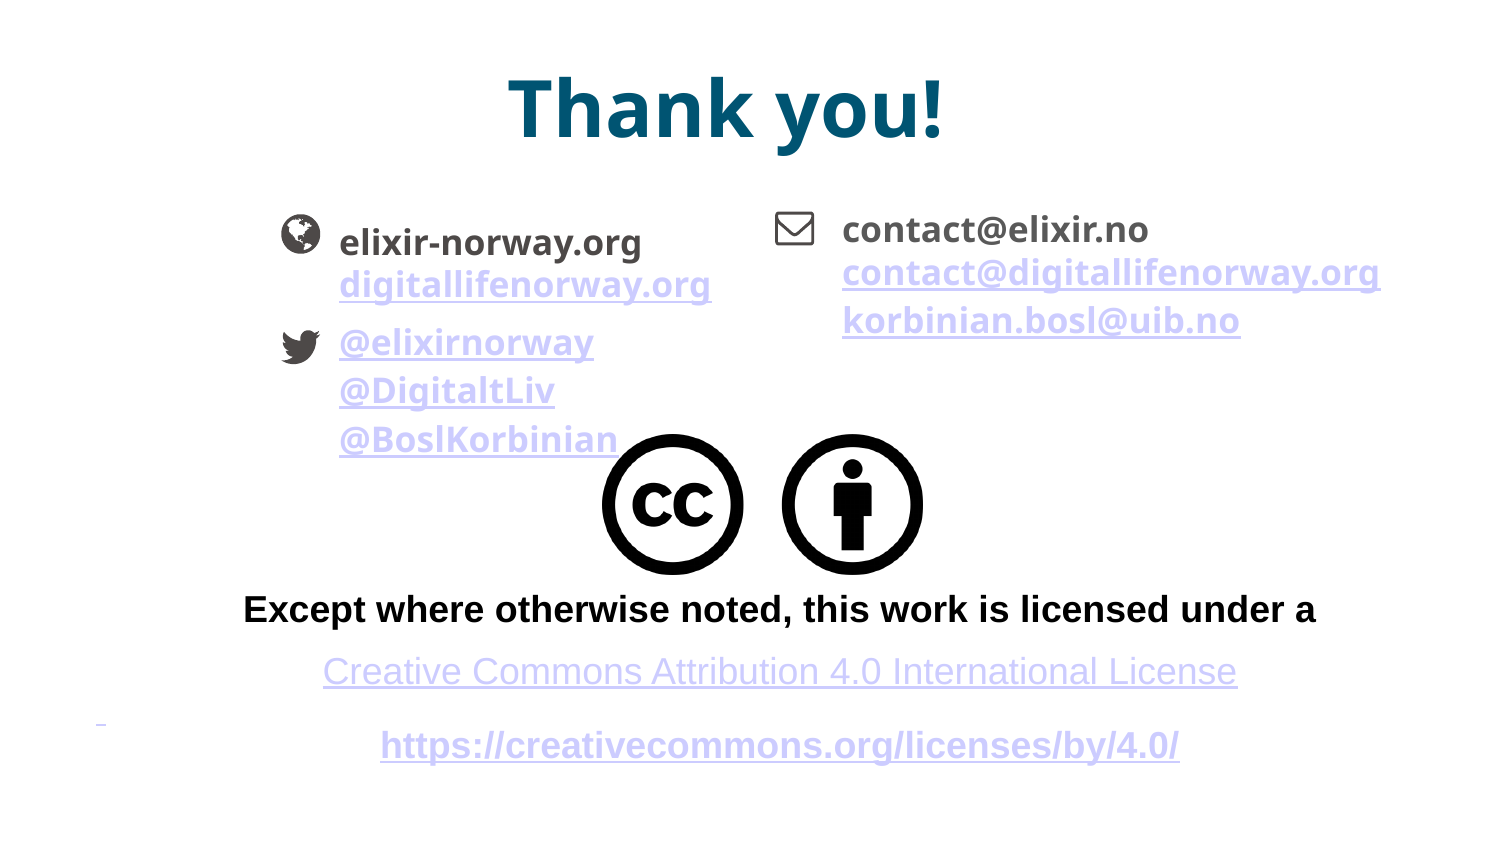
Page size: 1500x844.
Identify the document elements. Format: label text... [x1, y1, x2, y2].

picture [602, 434, 923, 576]
text_box elixir-norway.org digitallifenorway.org [328, 214, 913, 268]
title Thank you! [57, 58, 1395, 168]
text_box contact@elixir.no contact@digitallifenorway.org korbinian.bosl@uib.no [830, 201, 1416, 256]
text_box @elixirnorway @DigitaltLiv @BoslKorbinian [328, 314, 913, 381]
text_box [775, 211, 815, 246]
text_box Except where otherwise noted, this work is licensed under a Creative Commons Attribution 4.0 International License https://creativecommons.org/licenses/by/4.0/ [81, 575, 1479, 788]
text_box [281, 330, 321, 365]
text_box [281, 214, 321, 254]
